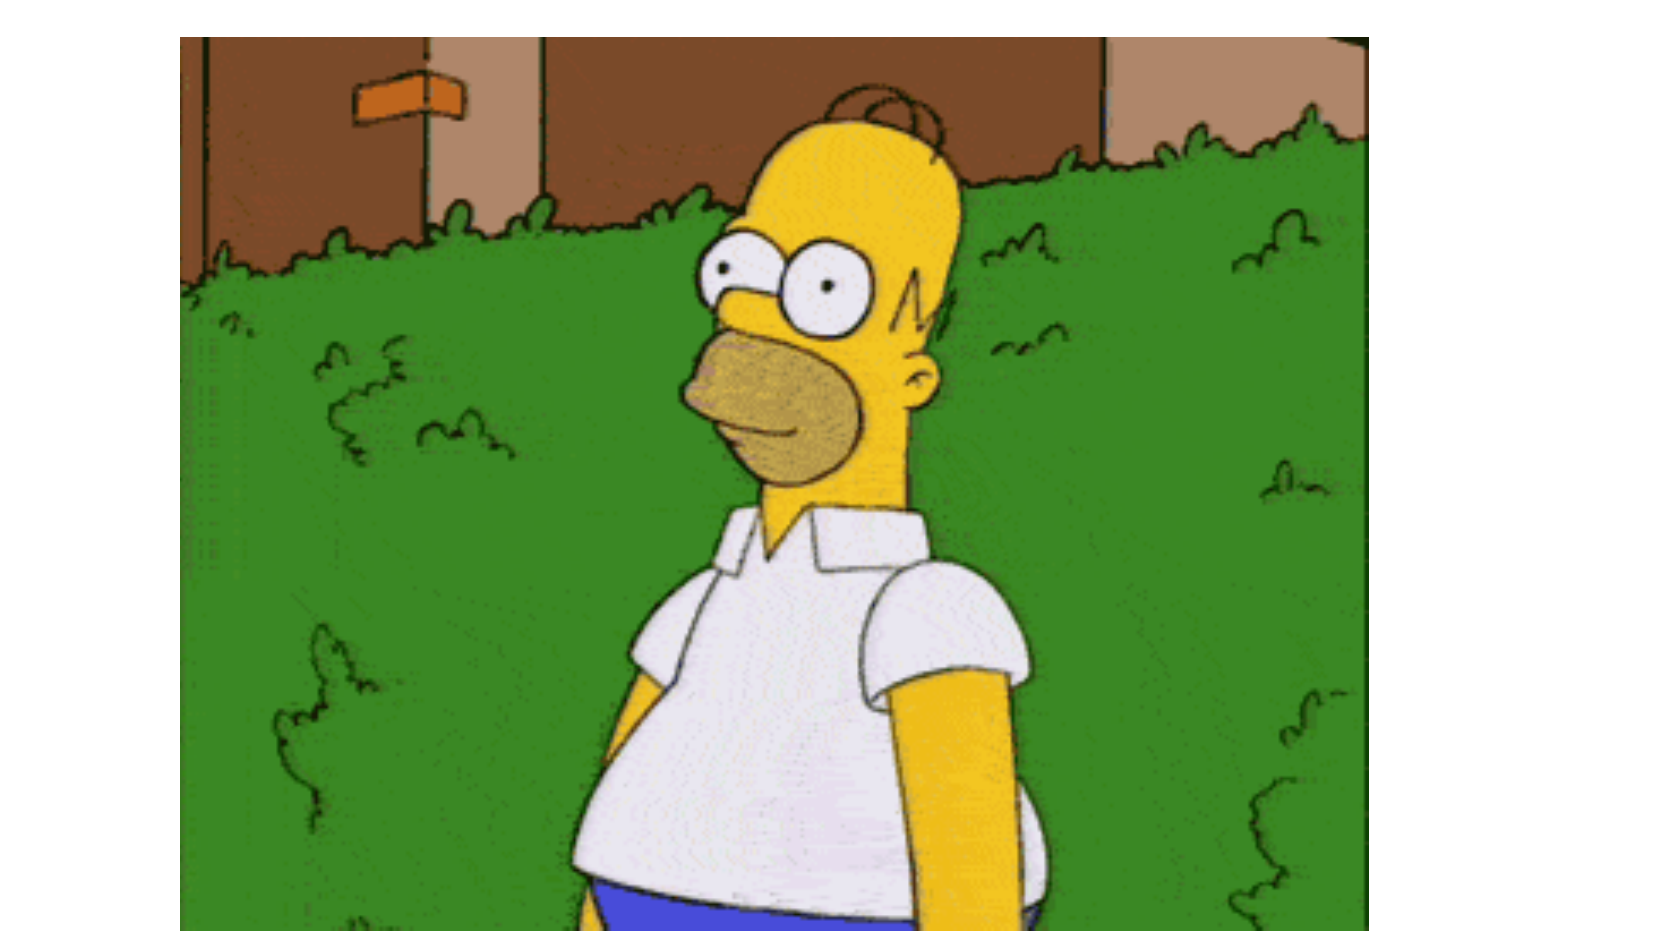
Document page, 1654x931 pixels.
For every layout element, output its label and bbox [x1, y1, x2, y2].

picture [180, 37, 1369, 931]
